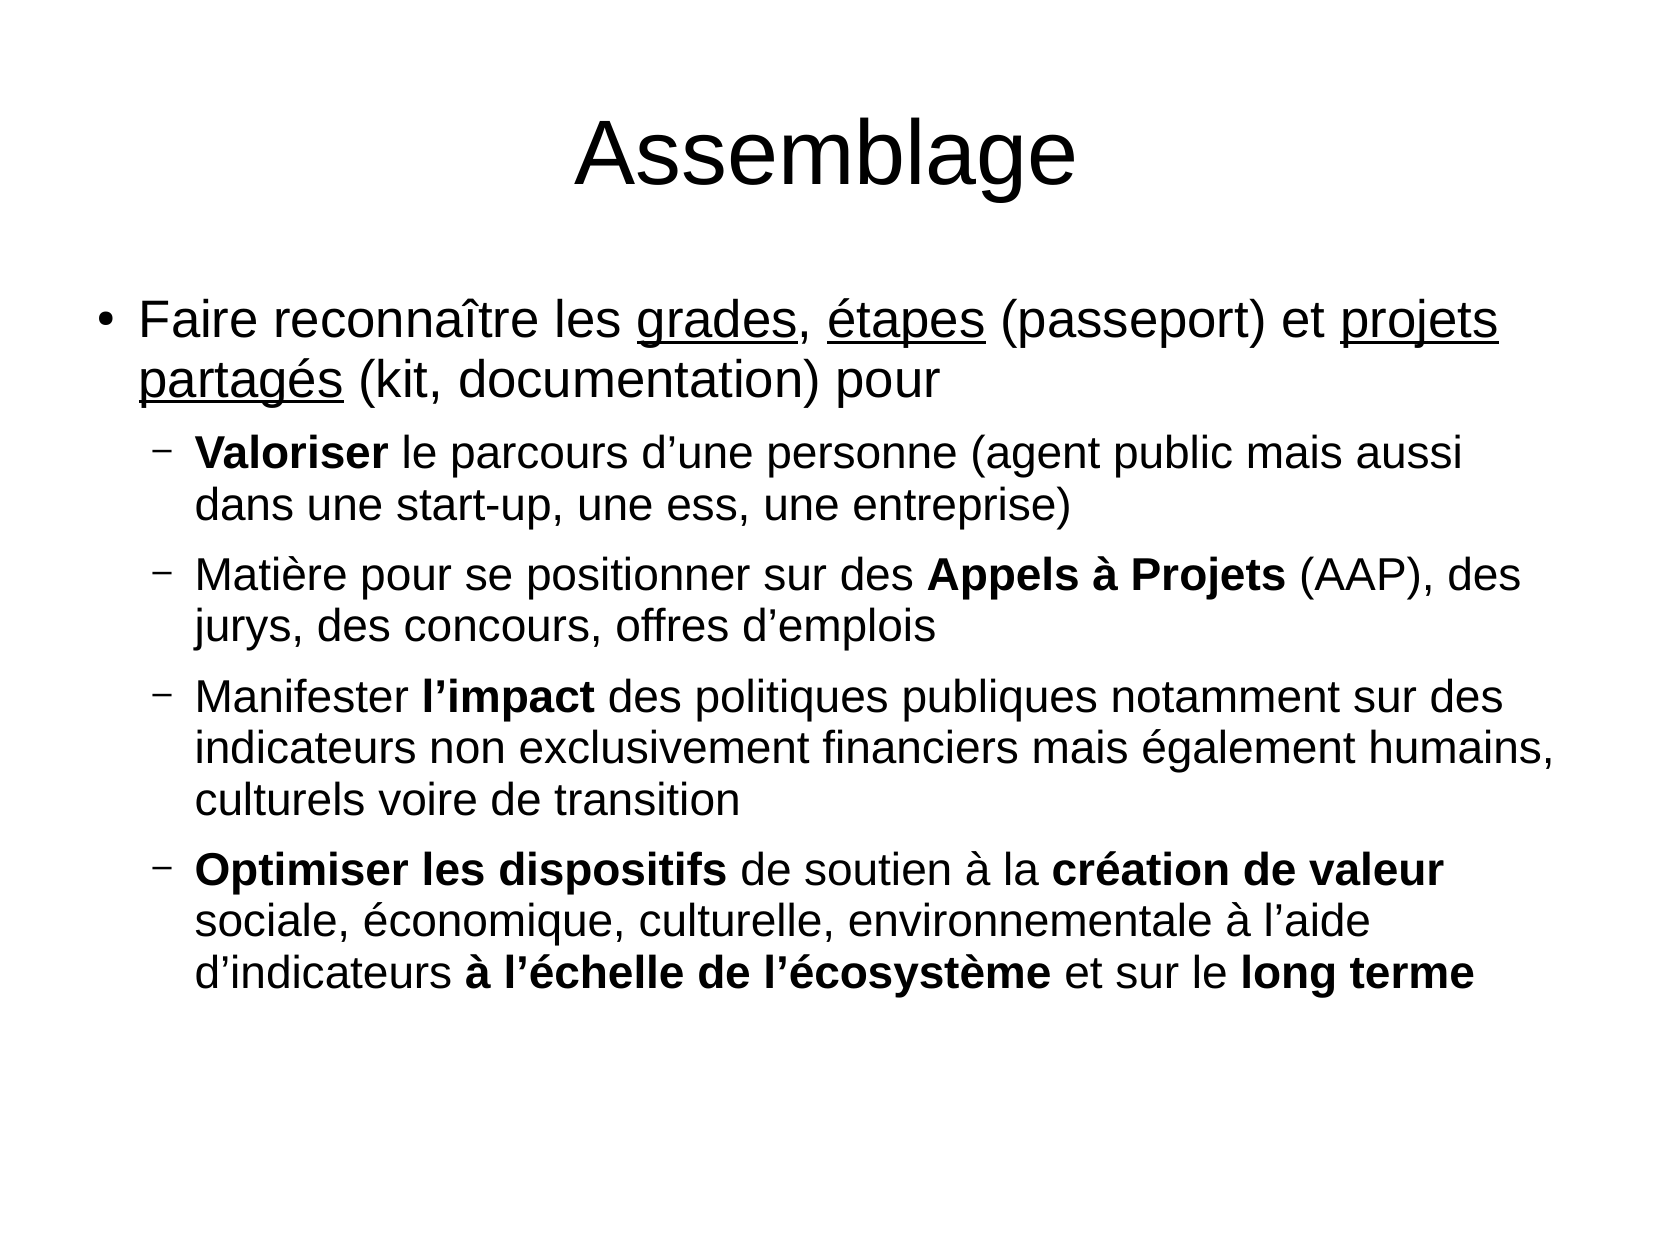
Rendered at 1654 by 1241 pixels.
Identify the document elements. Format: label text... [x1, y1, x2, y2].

list Faire reconnaître les grades, étapes (passeport) et projets partagés (kit, documentation) pour Valoriser le parcours d’une personne (agent public mais aussi dans une start-up, une ess, une entreprise) Matière pour se positionner sur des Appels à Projets (AAP), des jurys, des concours, offres d’emplois Manifester l’impact des politiques publiques notamment sur des indicateurs non exclusivement financiers mais également humains, culturels voire de transition Optimiser les dispositifs de soutien à la création de valeur sociale, économique, culturelle, environnementale à l’aide d’indicateurs à l’échelle de l’écosystème et sur le long terme [82, 290, 1571, 1010]
title Assemblage [82, 49, 1571, 257]
